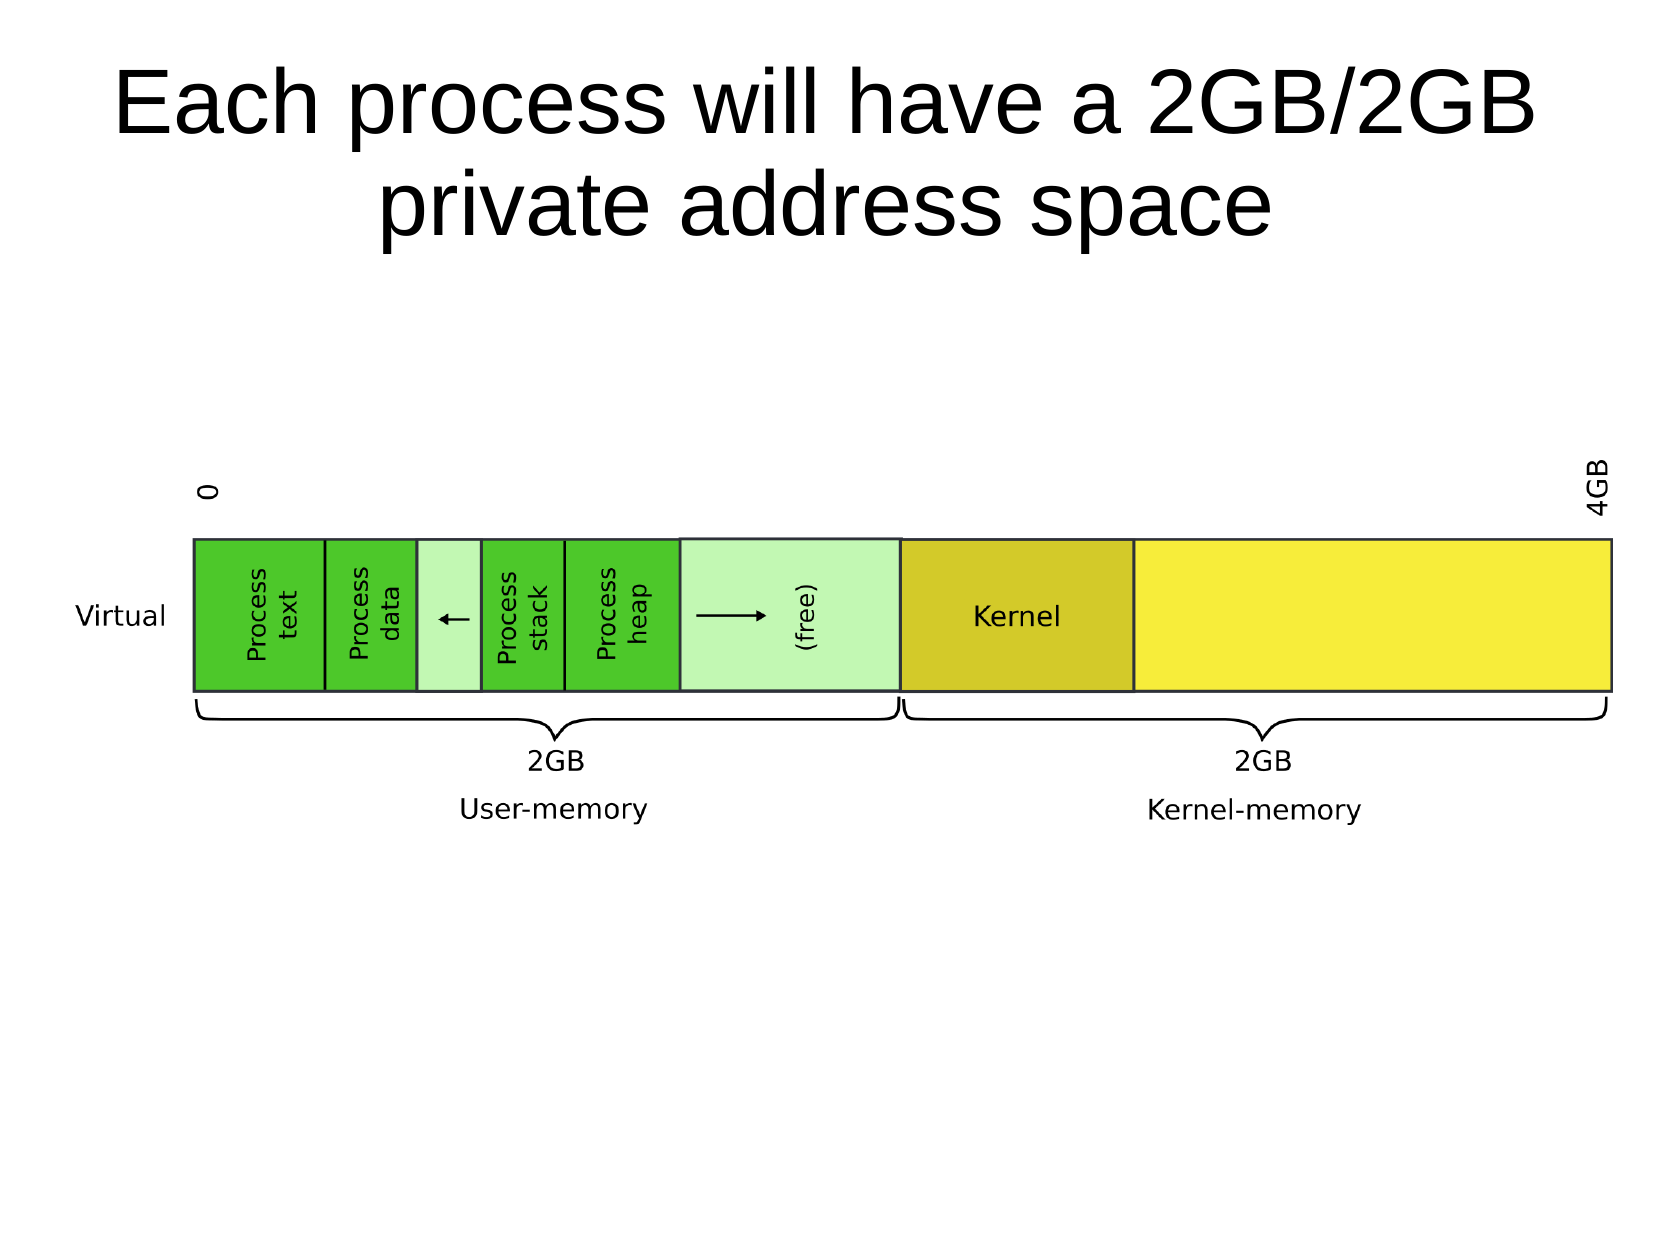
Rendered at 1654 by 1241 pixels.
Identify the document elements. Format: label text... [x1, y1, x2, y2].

picture [75, 460, 1613, 826]
title Each process will have a 2GB/2GB private address space [82, 49, 1571, 257]
